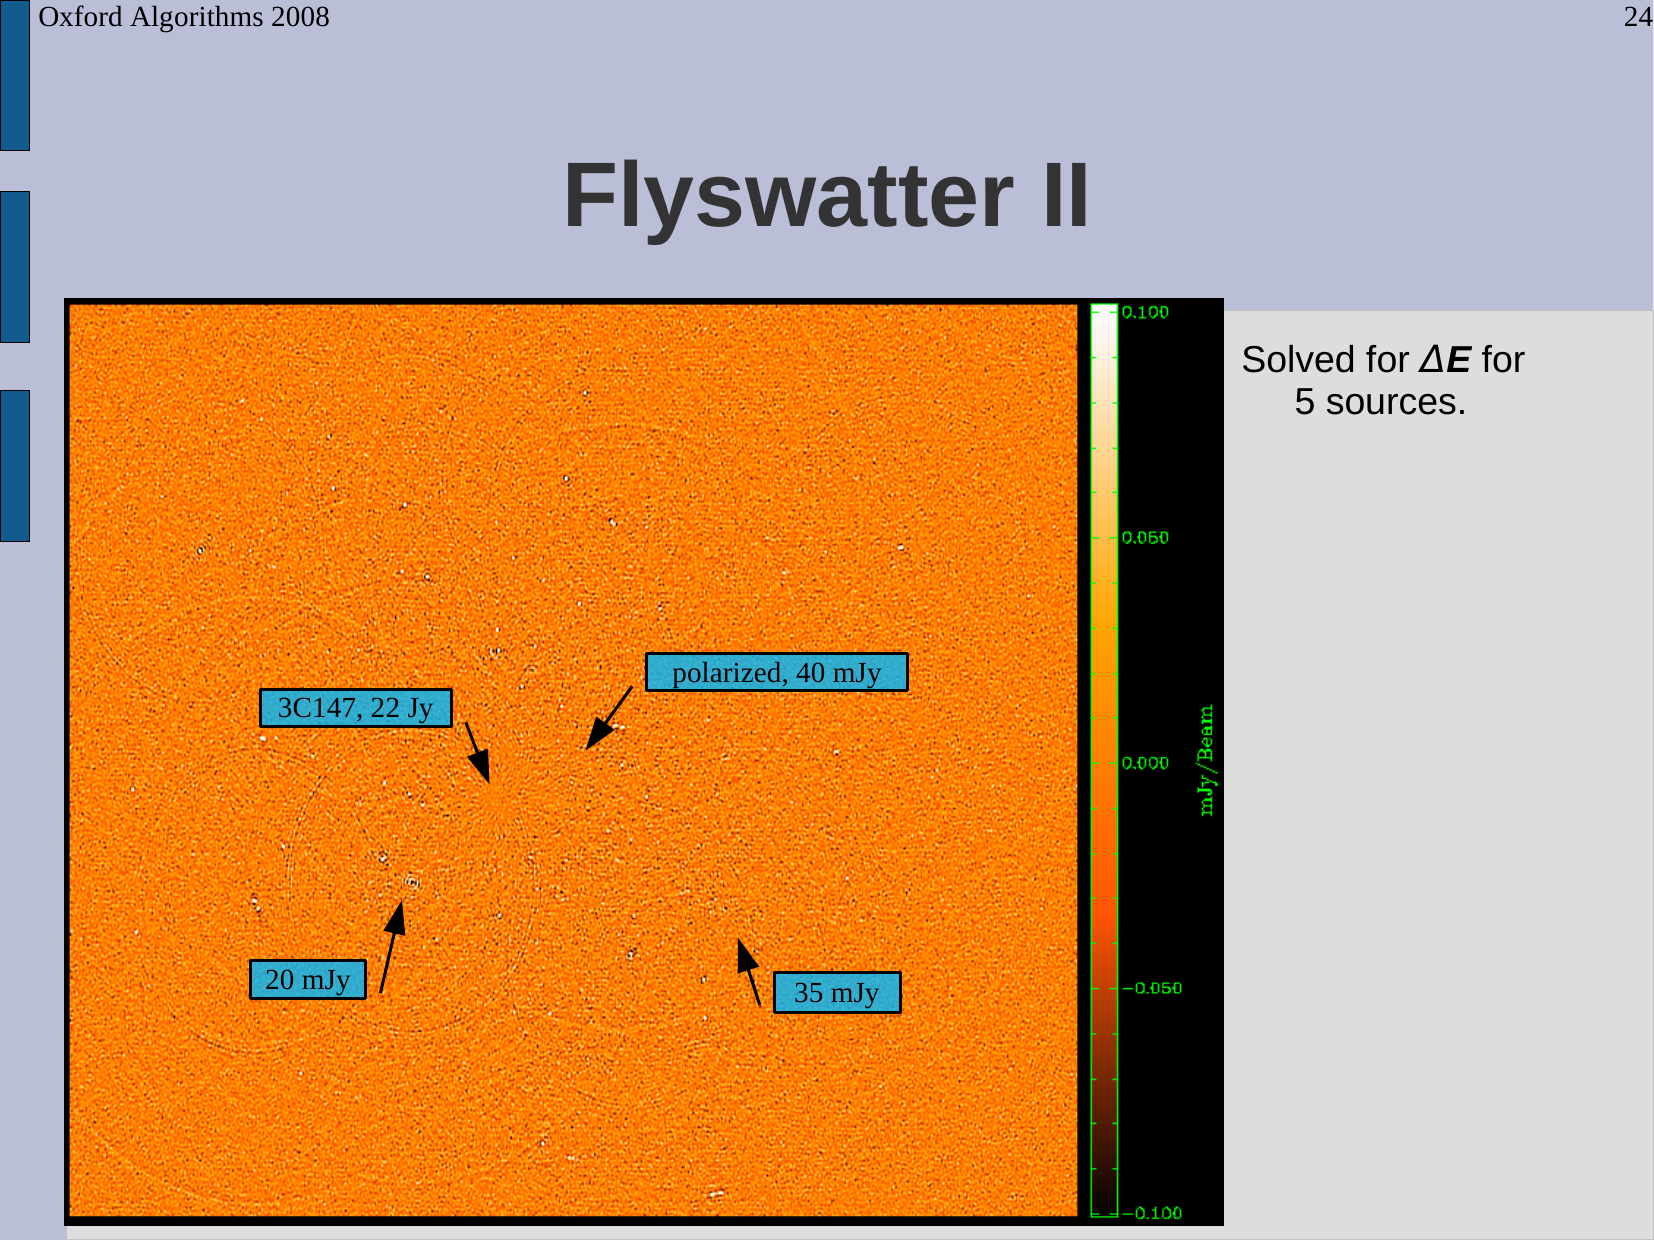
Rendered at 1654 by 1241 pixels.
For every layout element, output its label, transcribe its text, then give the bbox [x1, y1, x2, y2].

text_box 35 mJy [774, 972, 900, 1013]
text_box 20 mJy [250, 960, 366, 998]
text_box 3C147, 22 Jy [261, 690, 451, 727]
picture [64, 298, 1224, 1226]
title Flyswatter II [121, 91, 1534, 299]
text_box polarized, 40 mJy [647, 654, 907, 691]
list Solved for ΔE for 5 sources. [1223, 337, 1654, 1163]
